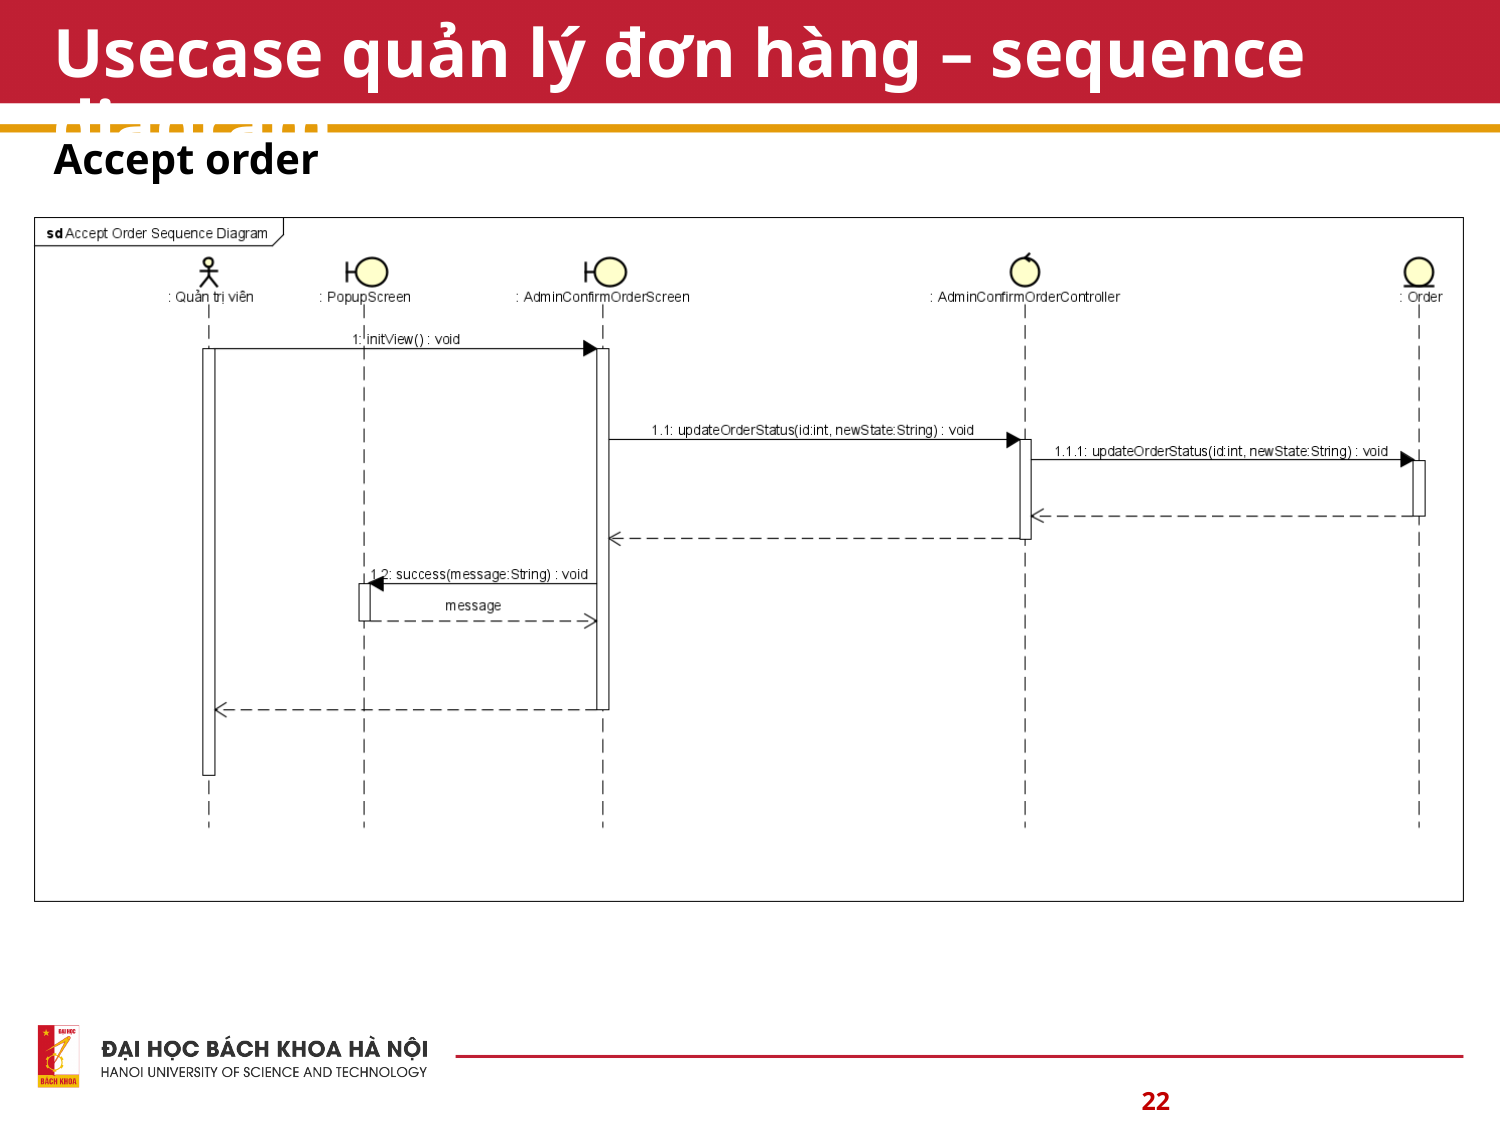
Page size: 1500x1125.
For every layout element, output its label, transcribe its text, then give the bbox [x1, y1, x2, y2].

picture [24, 211, 1475, 914]
text_box [1126, 1078, 1465, 1125]
title Usecase quản lý đơn hàng – sequence diagram [38, 12, 1462, 87]
text_box Accept order [38, 124, 313, 191]
